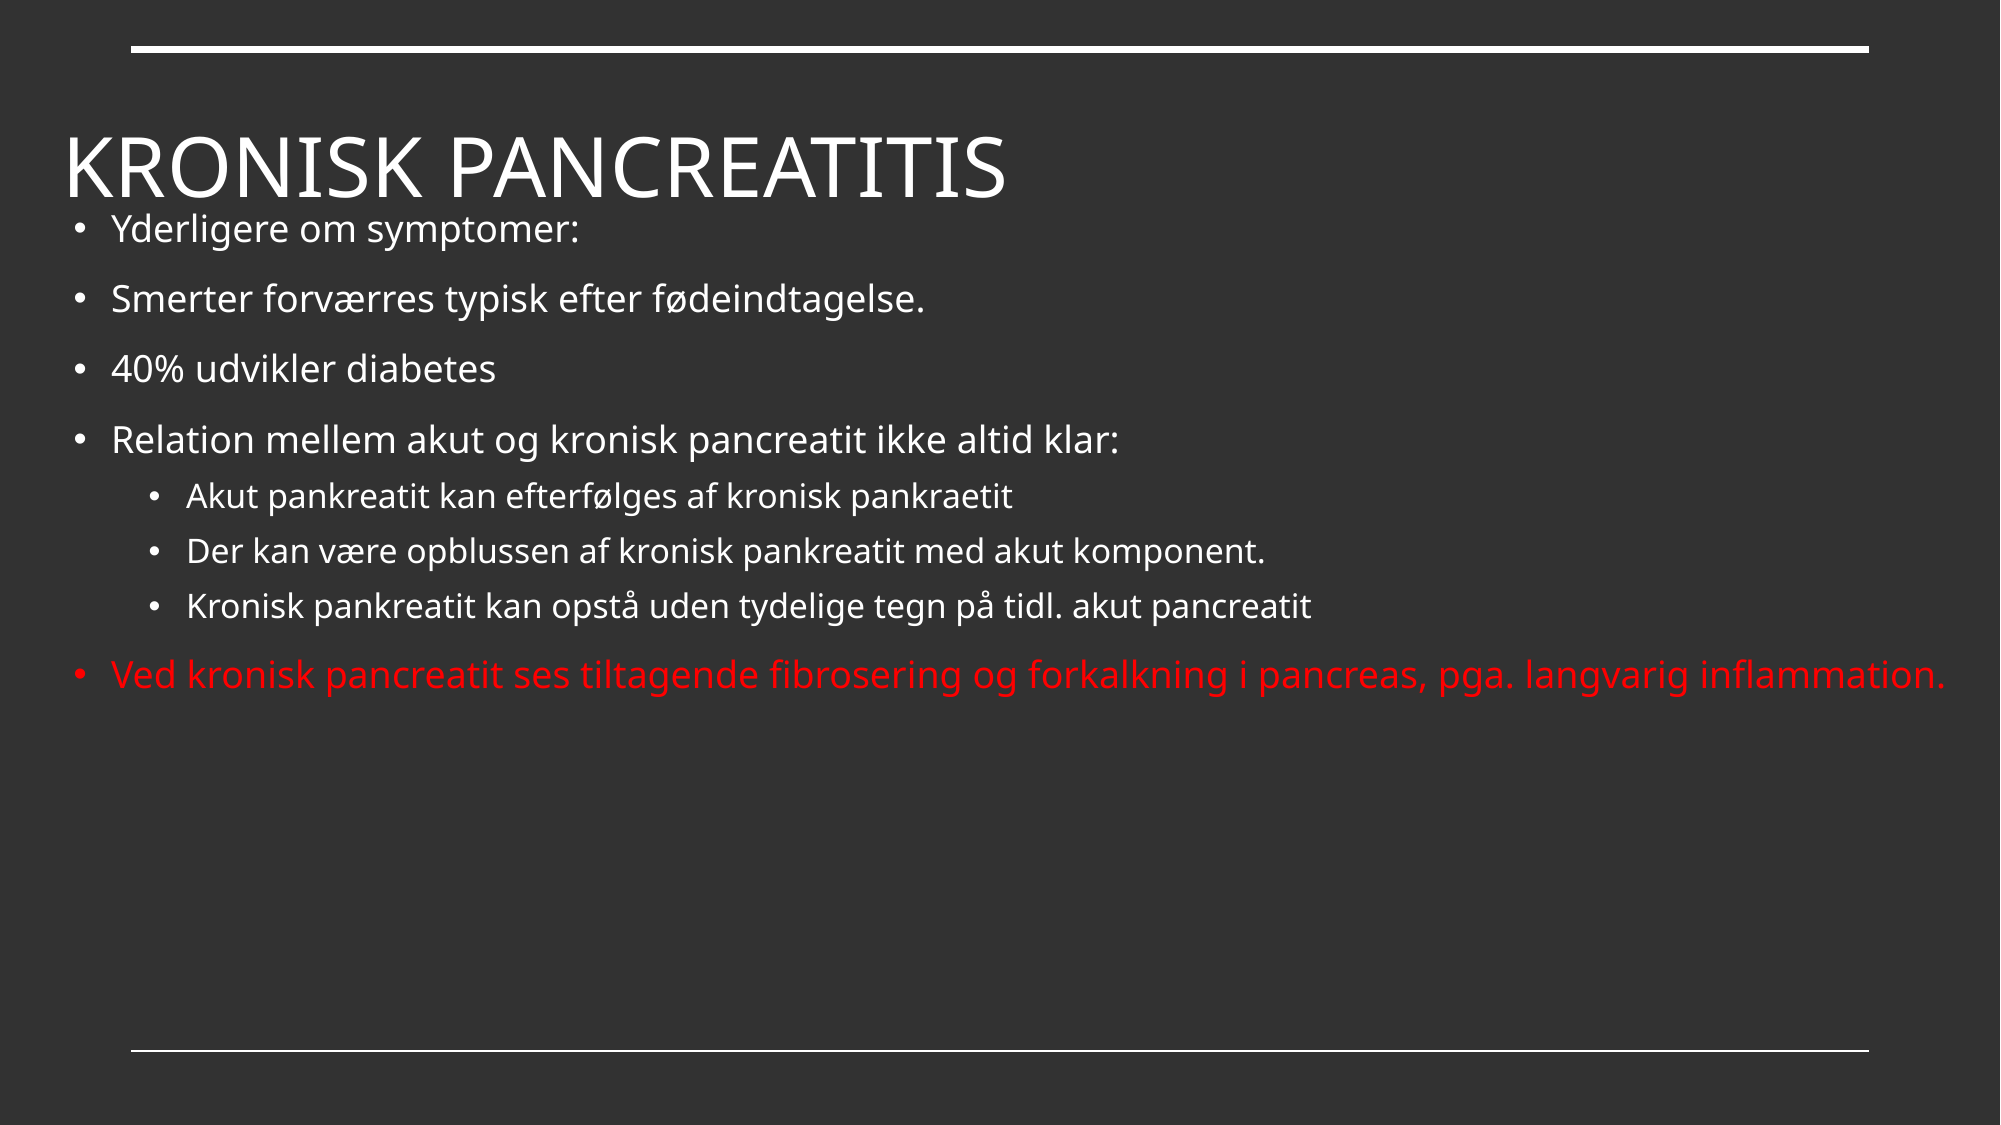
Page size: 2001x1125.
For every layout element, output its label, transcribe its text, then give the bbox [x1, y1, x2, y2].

list Yderligere om symptomer: Smerter forværres typisk efter fødeindtagelse. 40% udvikler diabetes Relation mellem akut og kronisk pancreatit ikke altid klar: Akut pankreatit kan efterfølges af kronisk pankraetit Der kan være opblussen af kronisk pankreatit med akut komponent. Kronisk pankreatit kan opstå uden tydelige tegn på tidl. akut pancreatit Ved kronisk pancreatit ses tiltagende fibrosering og forkalkning i pancreas, pga. langvarig inflammation. [58, 192, 2000, 1069]
title Kronisk pancreatitis [47, 77, 1663, 222]
